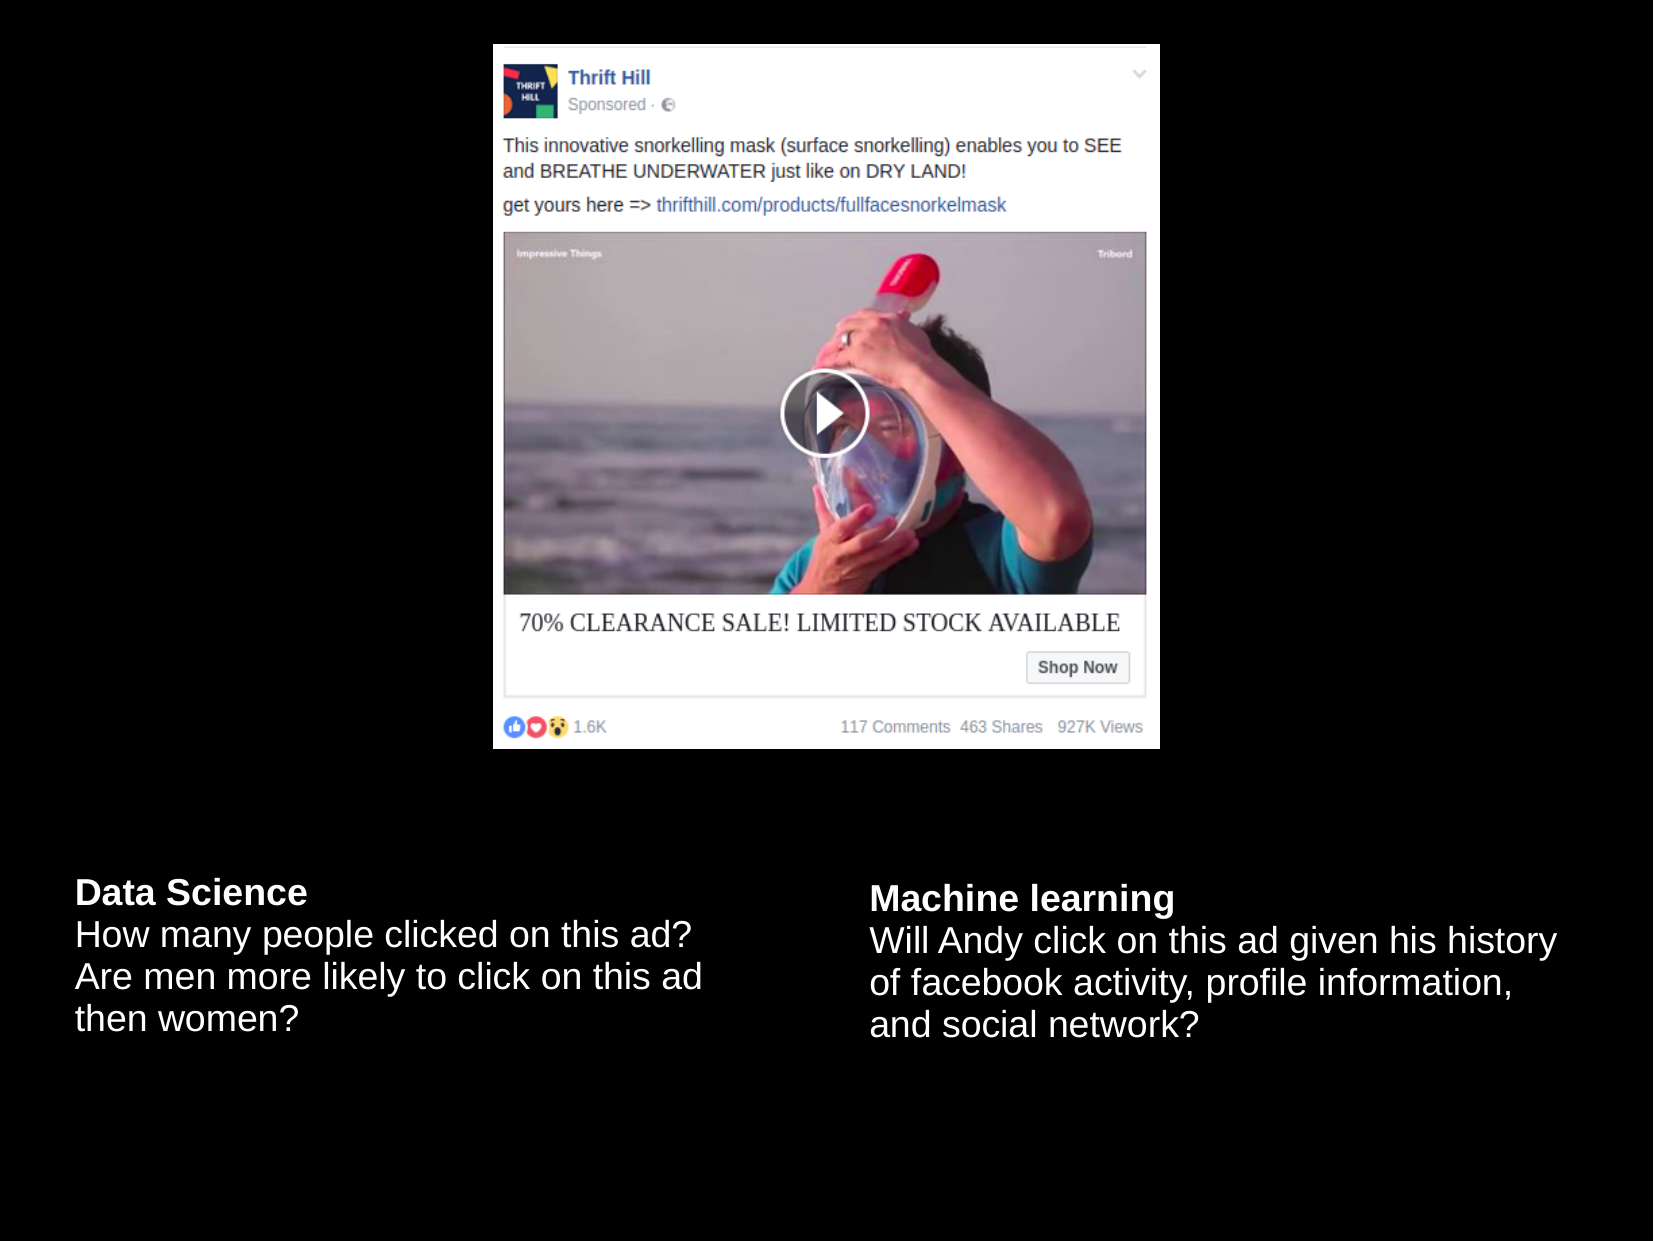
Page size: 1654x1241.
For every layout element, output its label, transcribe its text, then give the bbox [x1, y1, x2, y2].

text_box Data Science How many people clicked on this ad? Are men more likely to click on this ad then women? [59, 864, 735, 1132]
text_box Machine learning Will Andy click on this ad given his history of facebook activity, profile information, and social network? [854, 870, 1575, 1054]
picture [493, 44, 1160, 749]
